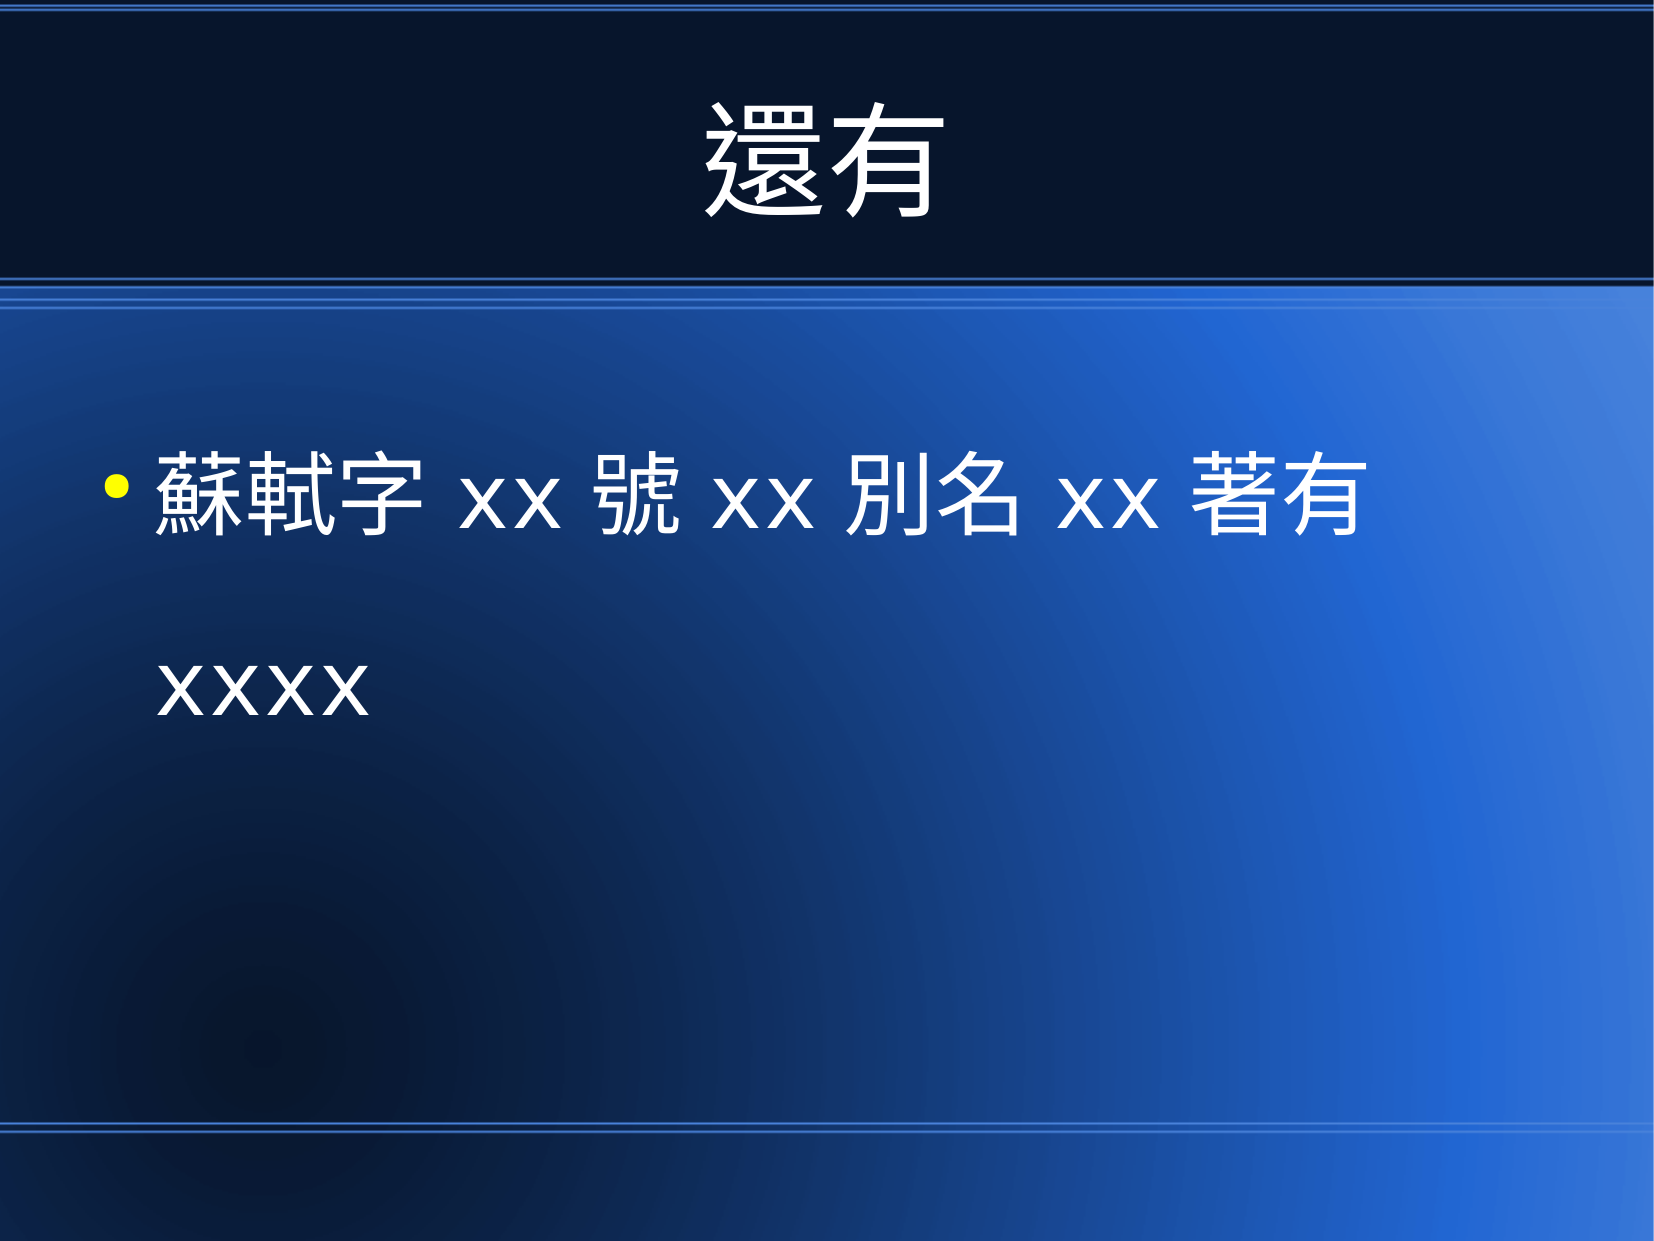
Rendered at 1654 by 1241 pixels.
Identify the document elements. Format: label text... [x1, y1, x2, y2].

title 還有 [82, 49, 1571, 257]
picture [0, 0, 1654, 1241]
list 蘇軾字xx號xx別名xx著有xxxx [82, 355, 1571, 1241]
